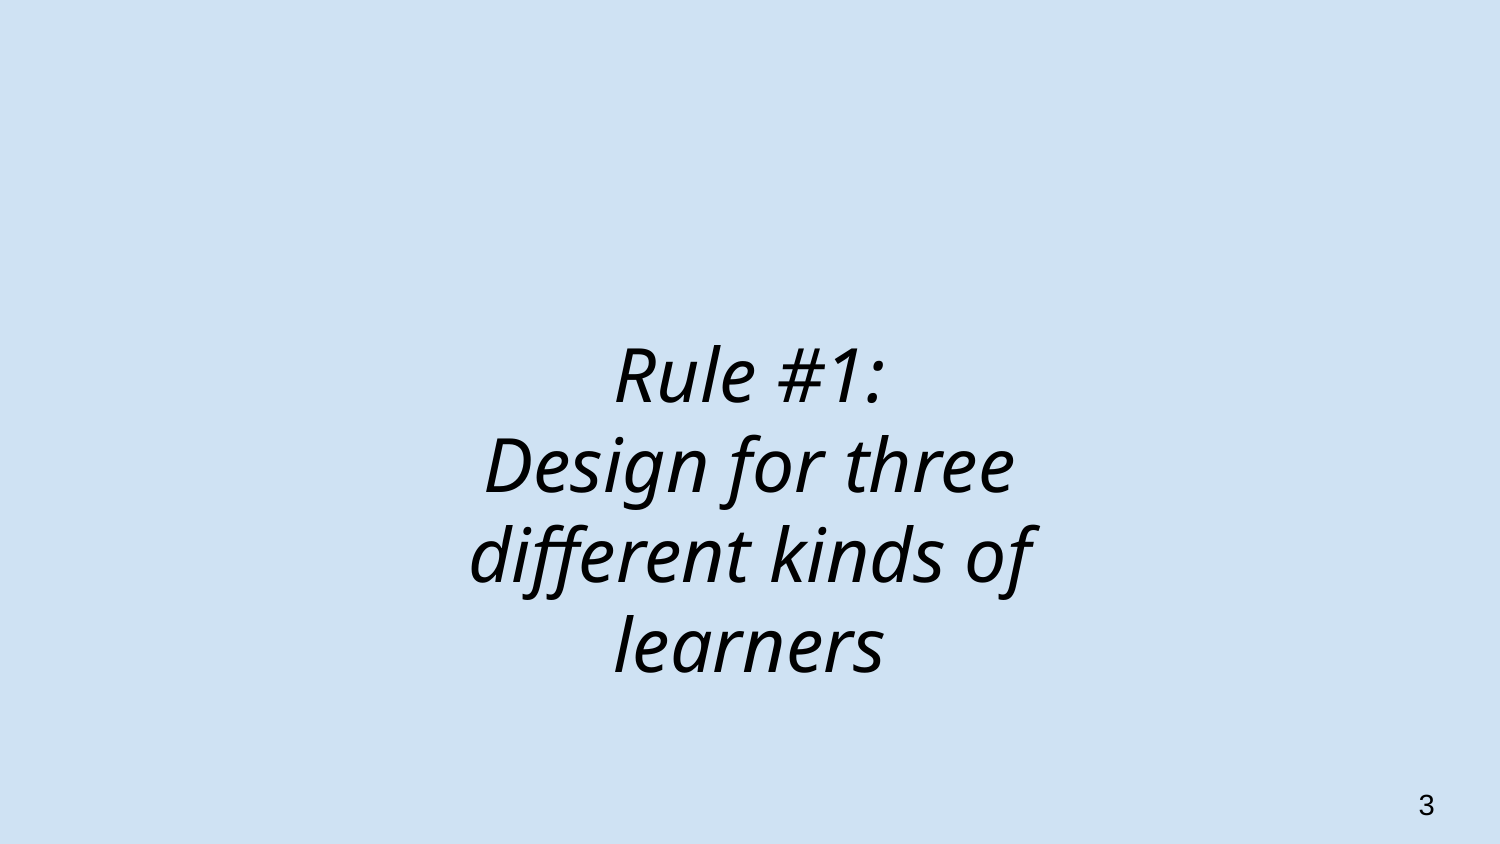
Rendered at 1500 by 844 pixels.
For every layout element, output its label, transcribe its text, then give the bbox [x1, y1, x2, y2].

text_box Rule #1: Design for three different kinds of learners [348, 312, 1152, 613]
